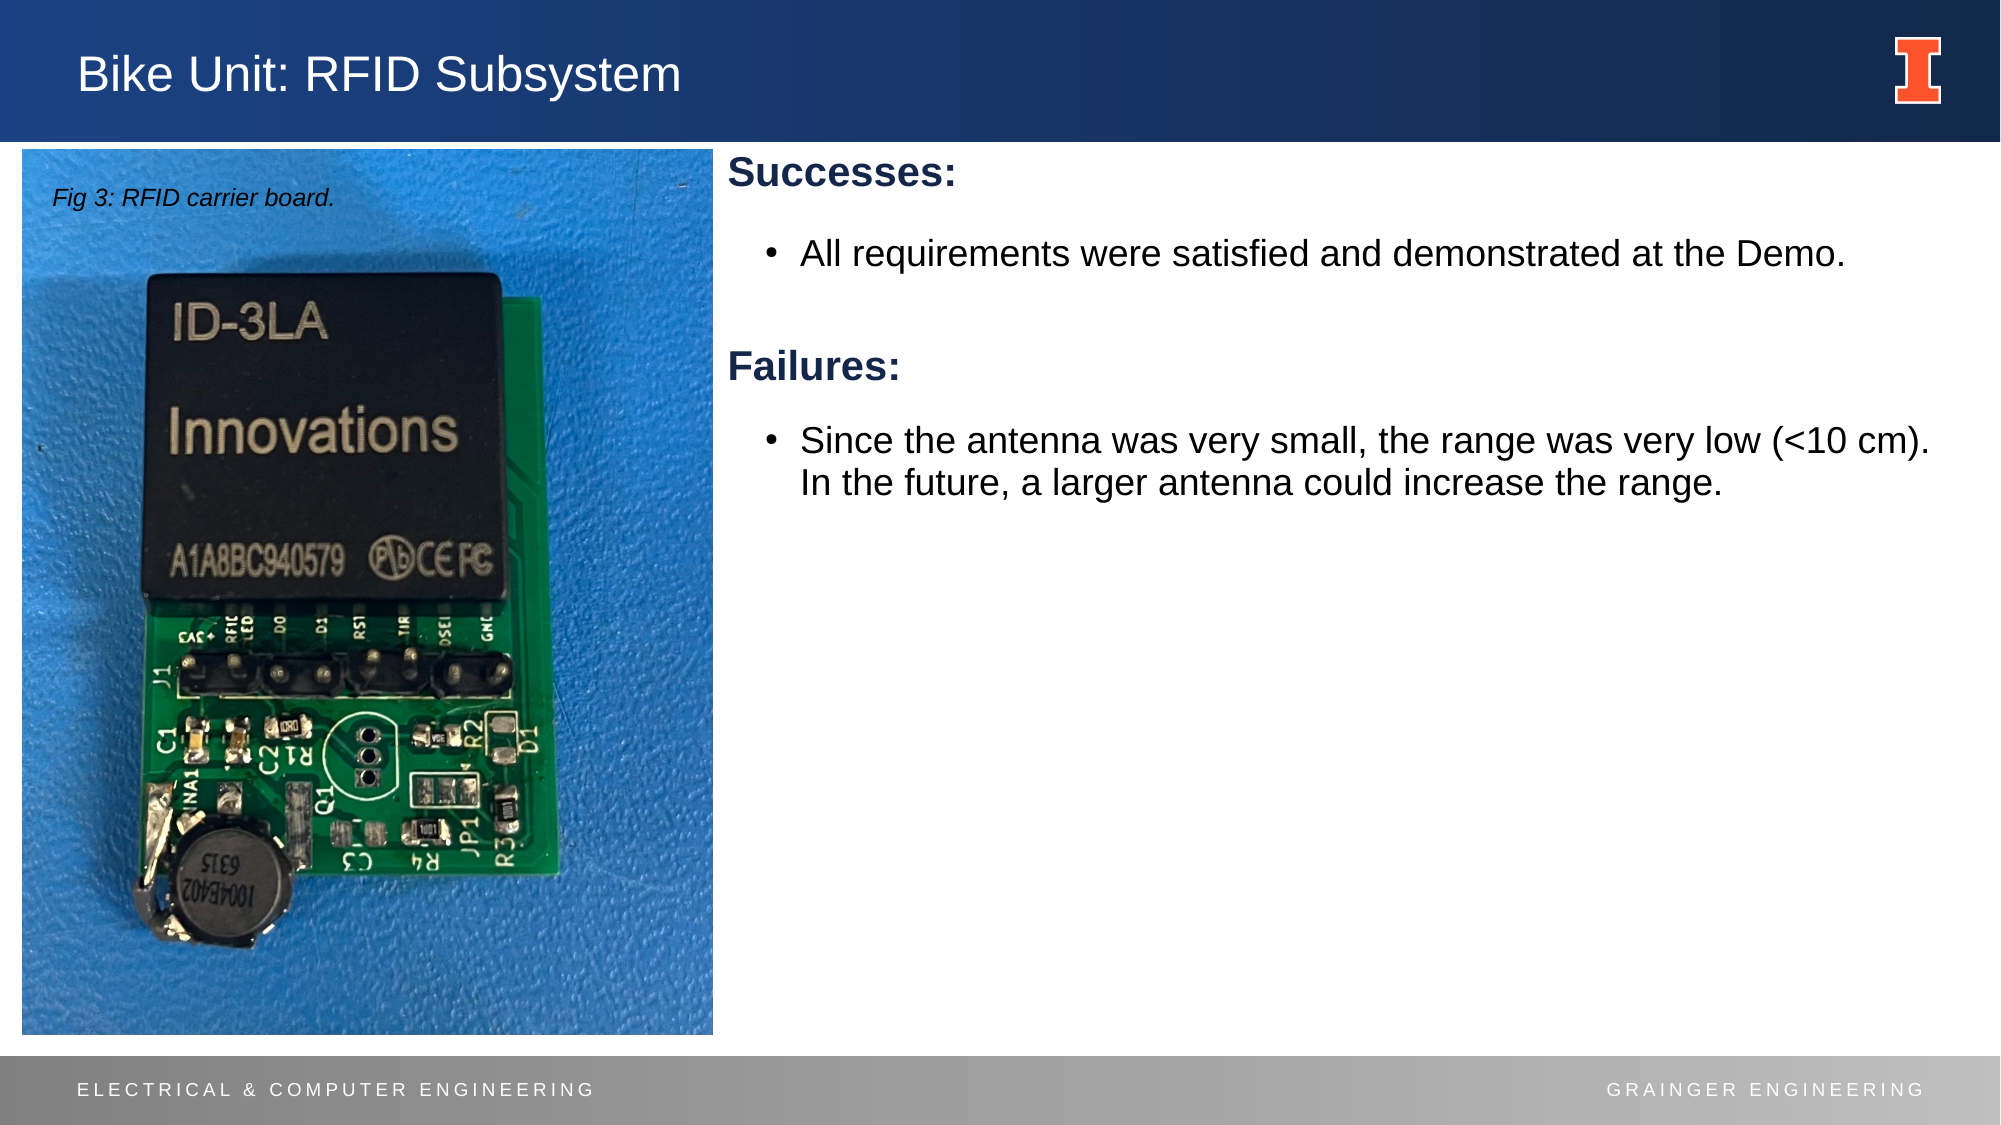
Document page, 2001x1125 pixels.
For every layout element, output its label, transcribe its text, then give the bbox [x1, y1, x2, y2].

text_box Successes: [712, 137, 1606, 219]
text_box ELECTRICAL & COMPUTER ENGINEERING [61, 1070, 1373, 1108]
text_box Failures: [713, 331, 1606, 413]
text_box Since the antenna was very small, the range was very low (<10 cm). In the future, a larger antenna could increase the range. [750, 412, 1957, 638]
text_box [0, 1056, 2000, 1125]
text_box Fig 3: RFID carrier board. [37, 176, 352, 219]
text_box [0, 0, 2000, 142]
picture [22, 149, 713, 1035]
text_box All requirements were satisfied and demonstrated at the Demo. [750, 224, 1897, 324]
picture [1895, 37, 1941, 104]
text_box GRAINGER ENGINEERING [1531, 1070, 1938, 1108]
text_box Bike Unit: RFID Subsystem [61, 33, 1852, 109]
